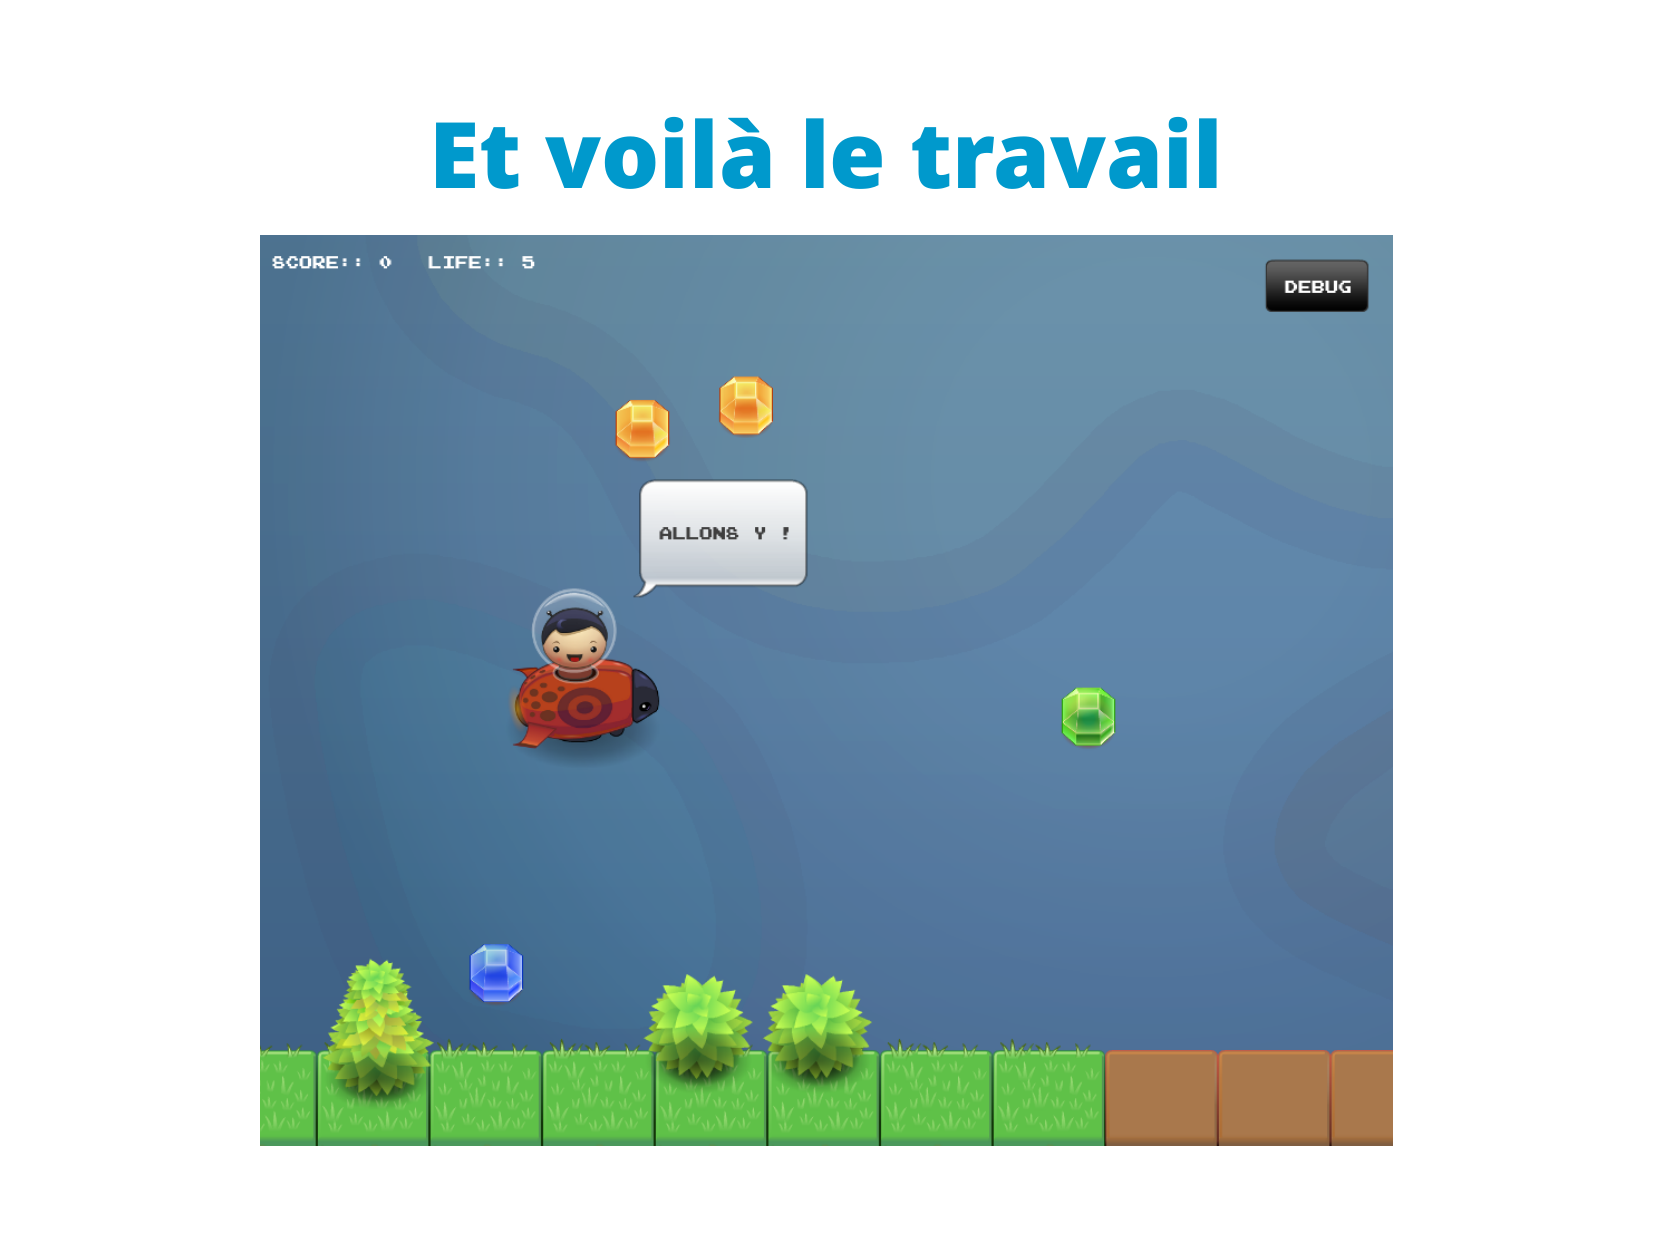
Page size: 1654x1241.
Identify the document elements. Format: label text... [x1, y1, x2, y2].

picture [260, 235, 1393, 1146]
title Et voilà le travail [82, 49, 1571, 257]
